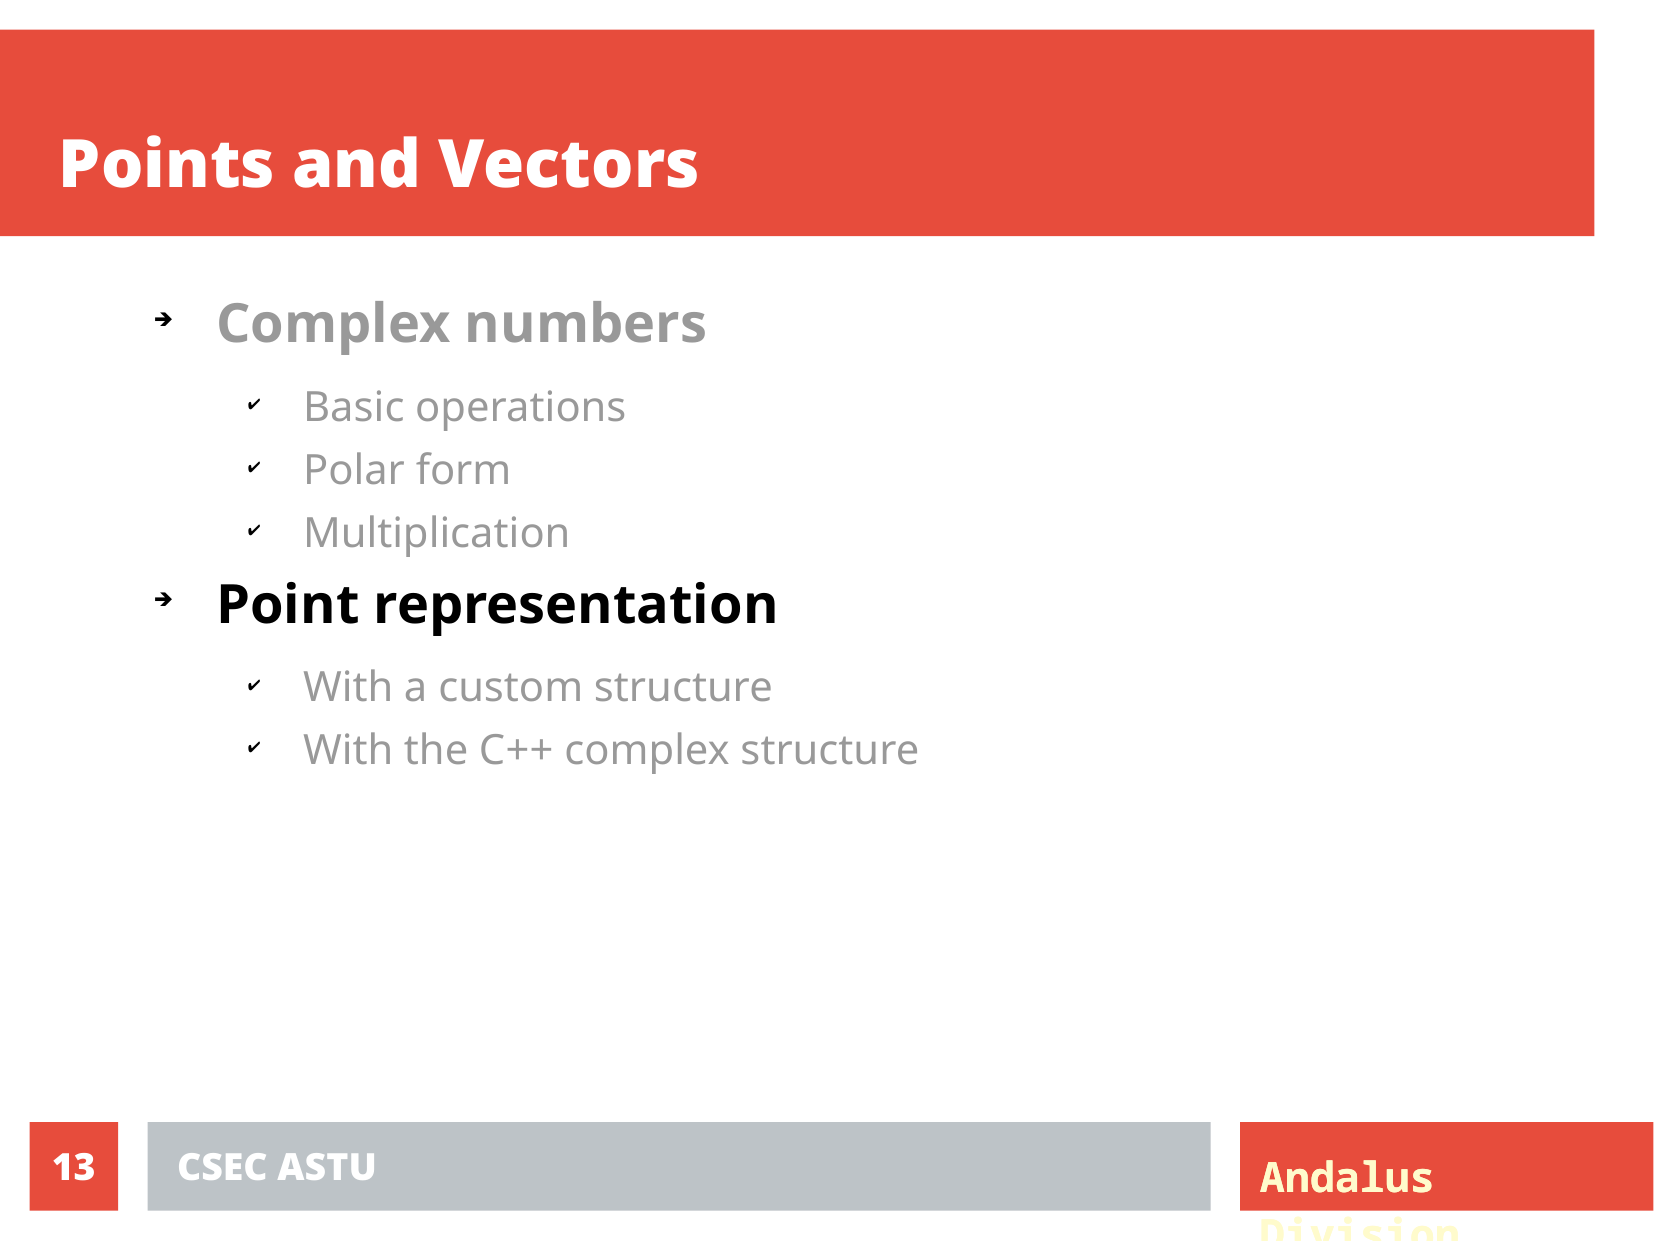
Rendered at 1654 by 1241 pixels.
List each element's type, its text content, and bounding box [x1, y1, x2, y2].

text_box Andalus Division [1245, 1140, 1636, 1197]
title Points and Vectors [59, 59, 1595, 207]
list Complex numbers Basic operations Polar form Multiplication Point representation With a custom structure With the C++ complex structure [59, 285, 1565, 1093]
